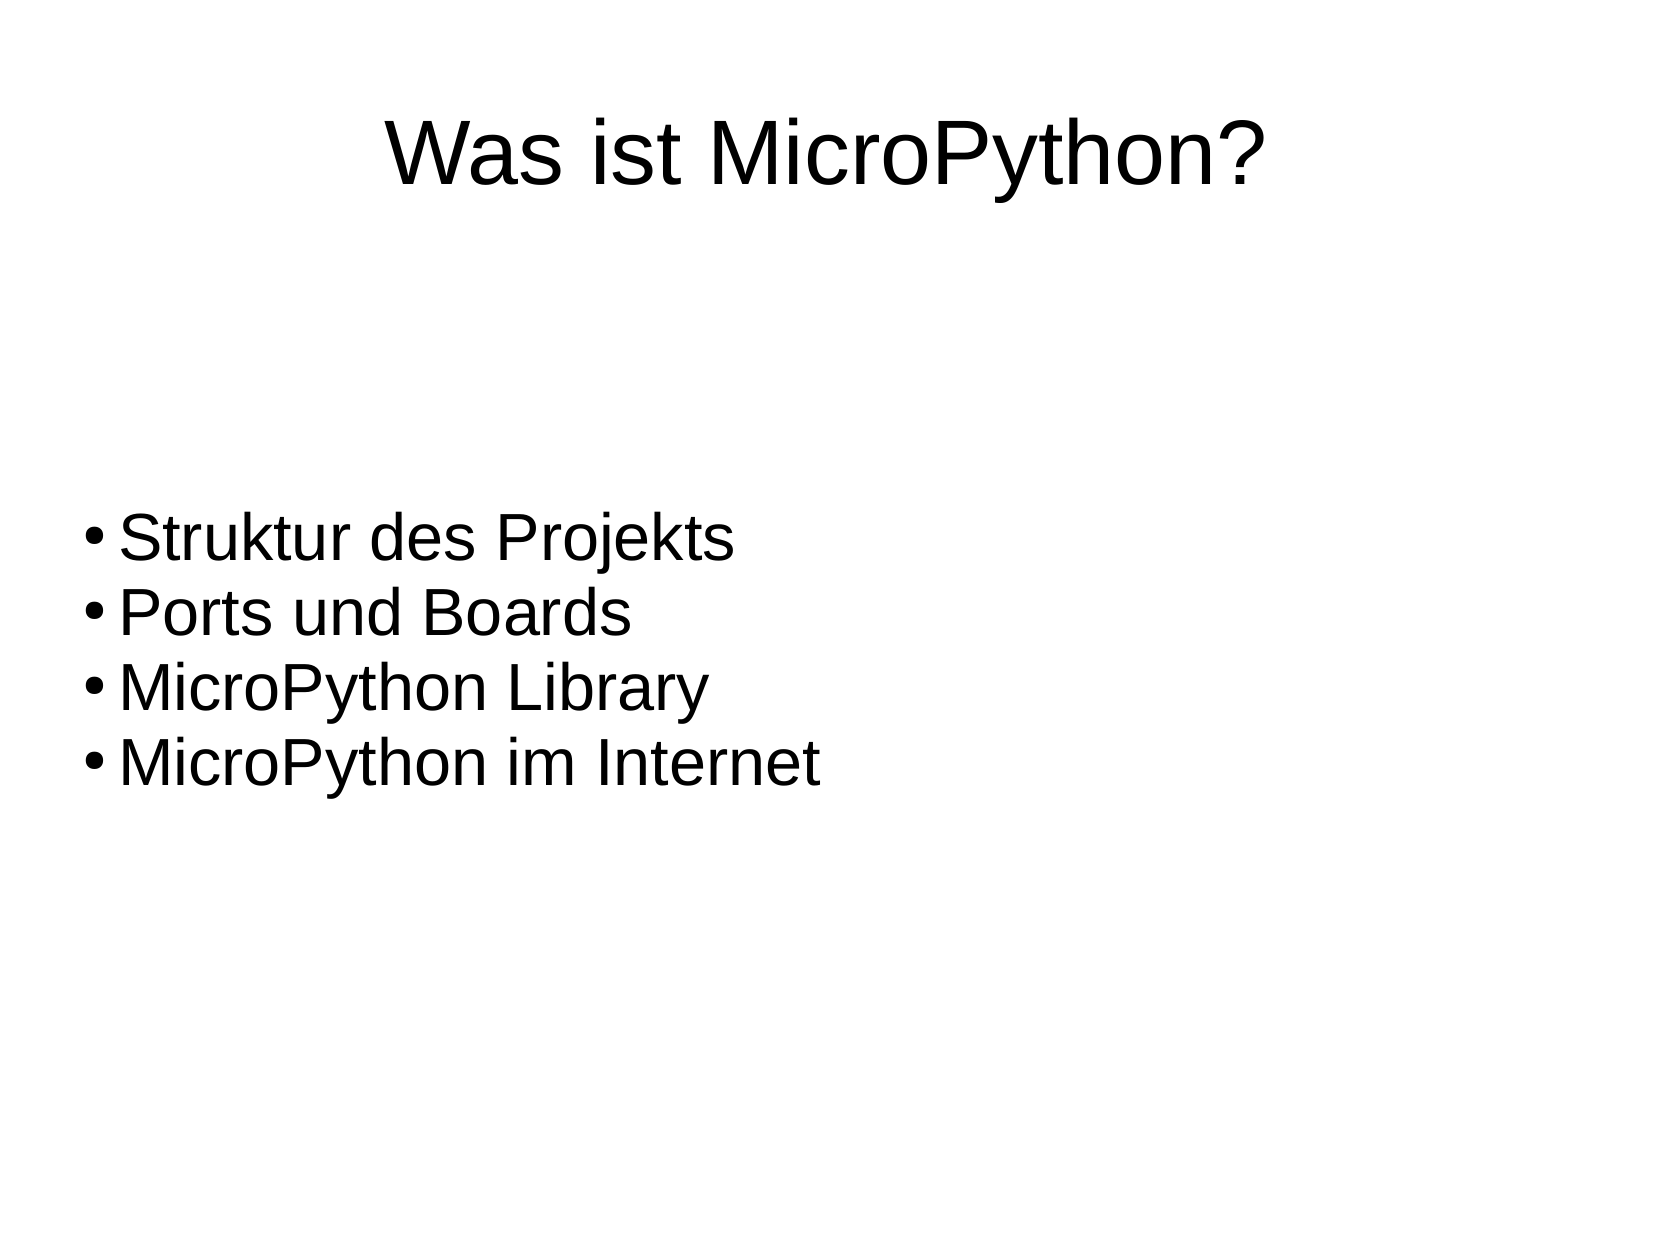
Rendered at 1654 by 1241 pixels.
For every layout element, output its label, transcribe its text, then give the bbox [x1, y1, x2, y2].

title Was ist MicroPython? [82, 49, 1571, 257]
subtitle Struktur des Projekts Ports und Boards MicroPython Library MicroPython im Internet [82, 290, 1571, 1010]
